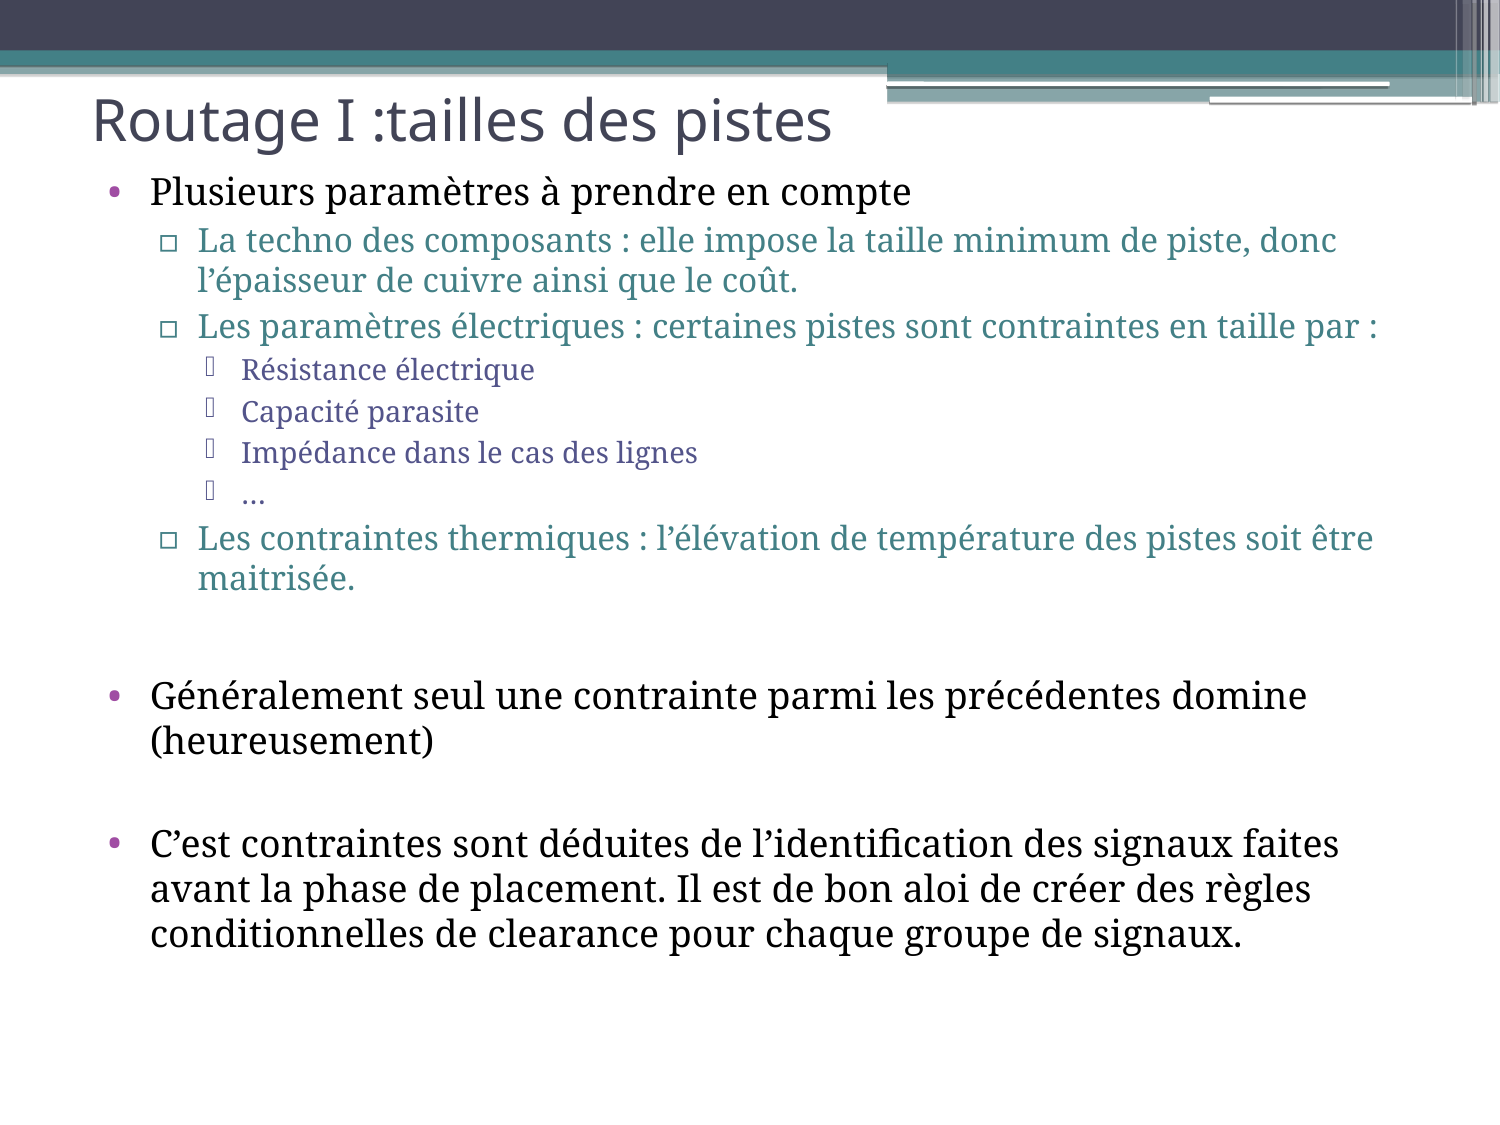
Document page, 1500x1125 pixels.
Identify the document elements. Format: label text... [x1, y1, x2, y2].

title Routage I :tailles des pistes [76, 30, 1427, 206]
list Plusieurs paramètres à prendre en compte La techno des composants : elle impose la taille minimum de piste, donc l’épaisseur de cuivre ainsi que le coût. Les paramètres électriques : certaines pistes sont contraintes en taille par : Résistance électrique Capacité parasite Impédance dans le cas des lignes … Les contraintes thermiques : l’élévation de température des pistes soit être maitrisée. Généralement seul une contrainte parmi les précédentes domine (heureusement) C’est contraintes sont déduites de l’identification des signaux faites avant la phase de placement. Il est de bon aloi de créer des règles conditionnelles de clearance pour chaque groupe de signaux. [75, 160, 1425, 1079]
